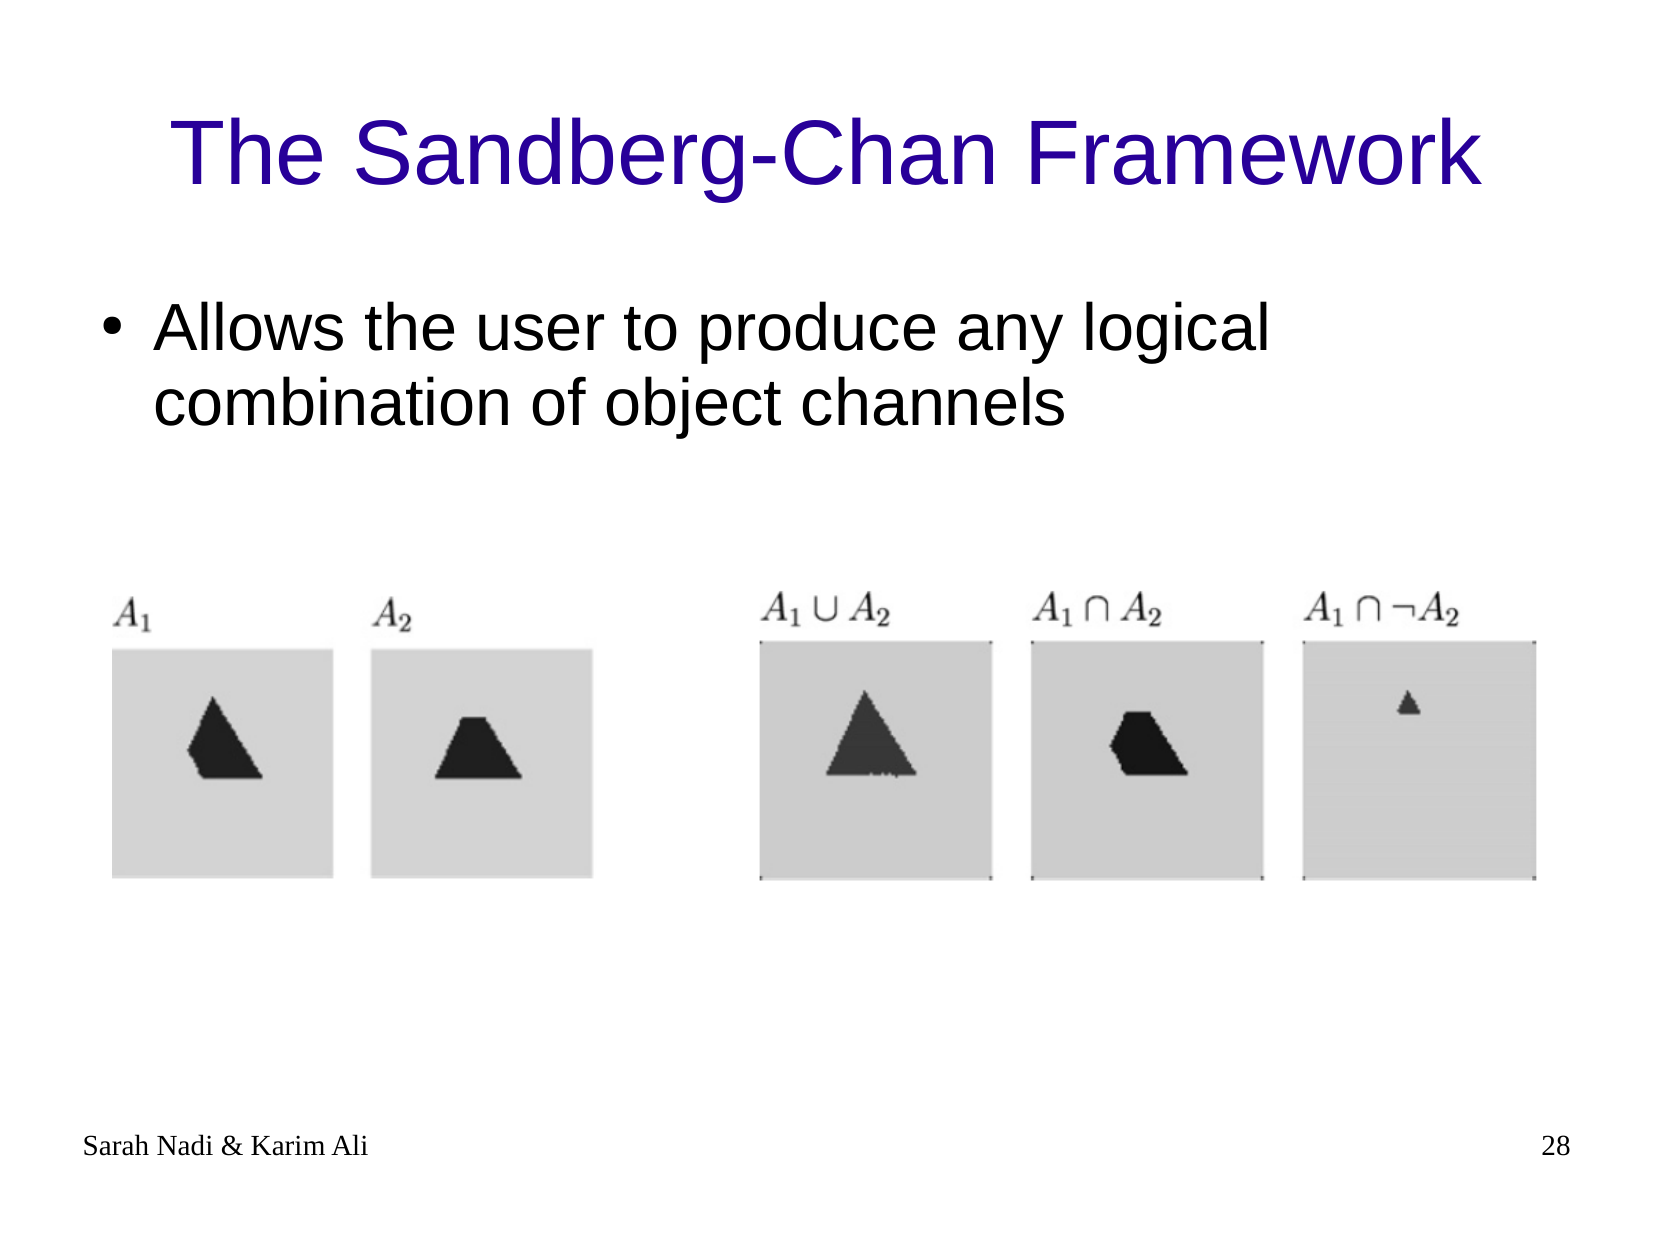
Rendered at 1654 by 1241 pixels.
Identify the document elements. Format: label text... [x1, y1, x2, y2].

list Allows the user to produce any logical combination of object channels [82, 290, 1571, 1109]
picture [753, 580, 1542, 892]
picture [112, 592, 597, 904]
title The Sandberg-Chan Framework [82, 49, 1571, 257]
